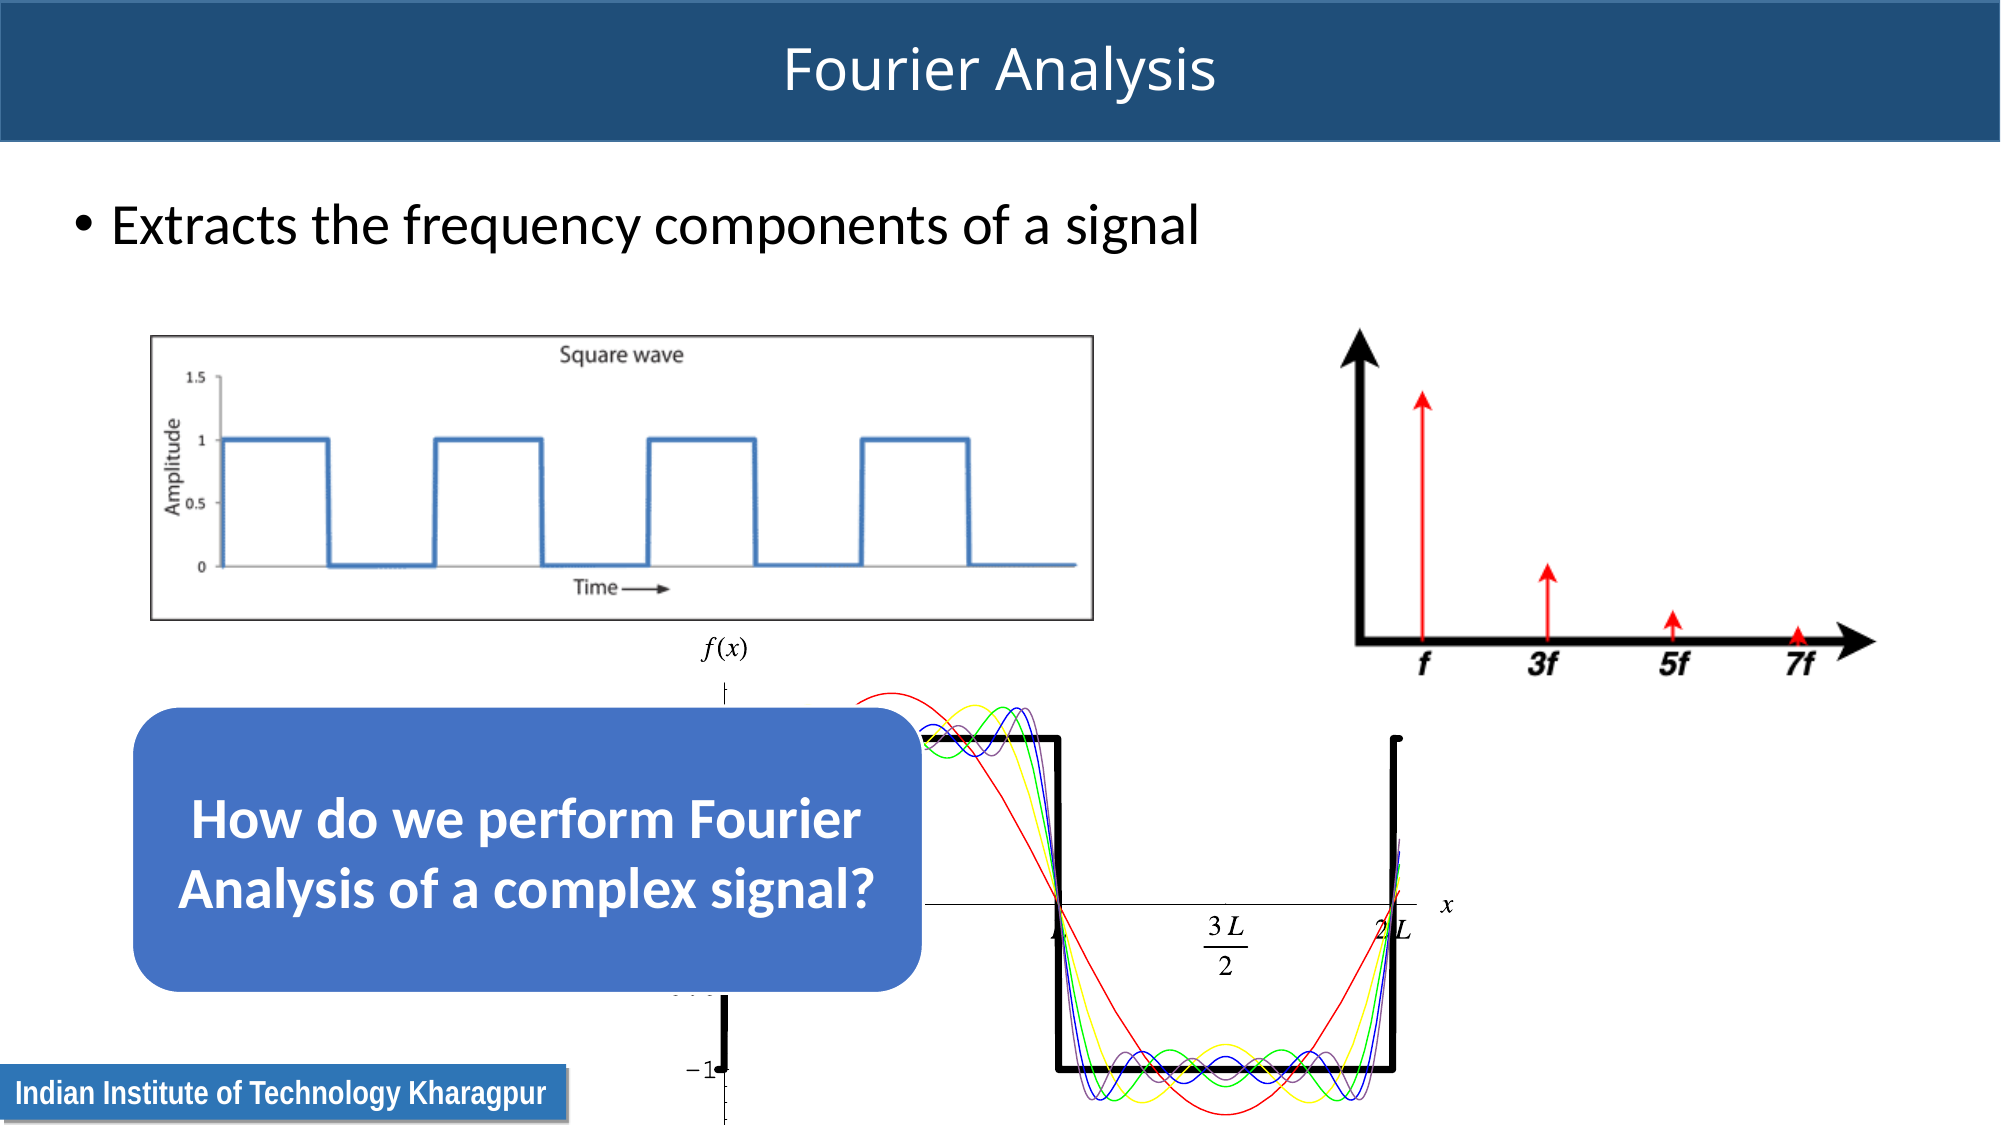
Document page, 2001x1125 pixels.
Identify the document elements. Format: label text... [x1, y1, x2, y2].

picture [150, 335, 1094, 621]
title Fourier Analysis [0, 1, 2000, 141]
text_box How do we perform Fourier Analysis of a complex signal? [131, 706, 924, 994]
picture [645, 312, 1893, 1125]
list Extracts the frequency components of a signal [58, 186, 1954, 1065]
